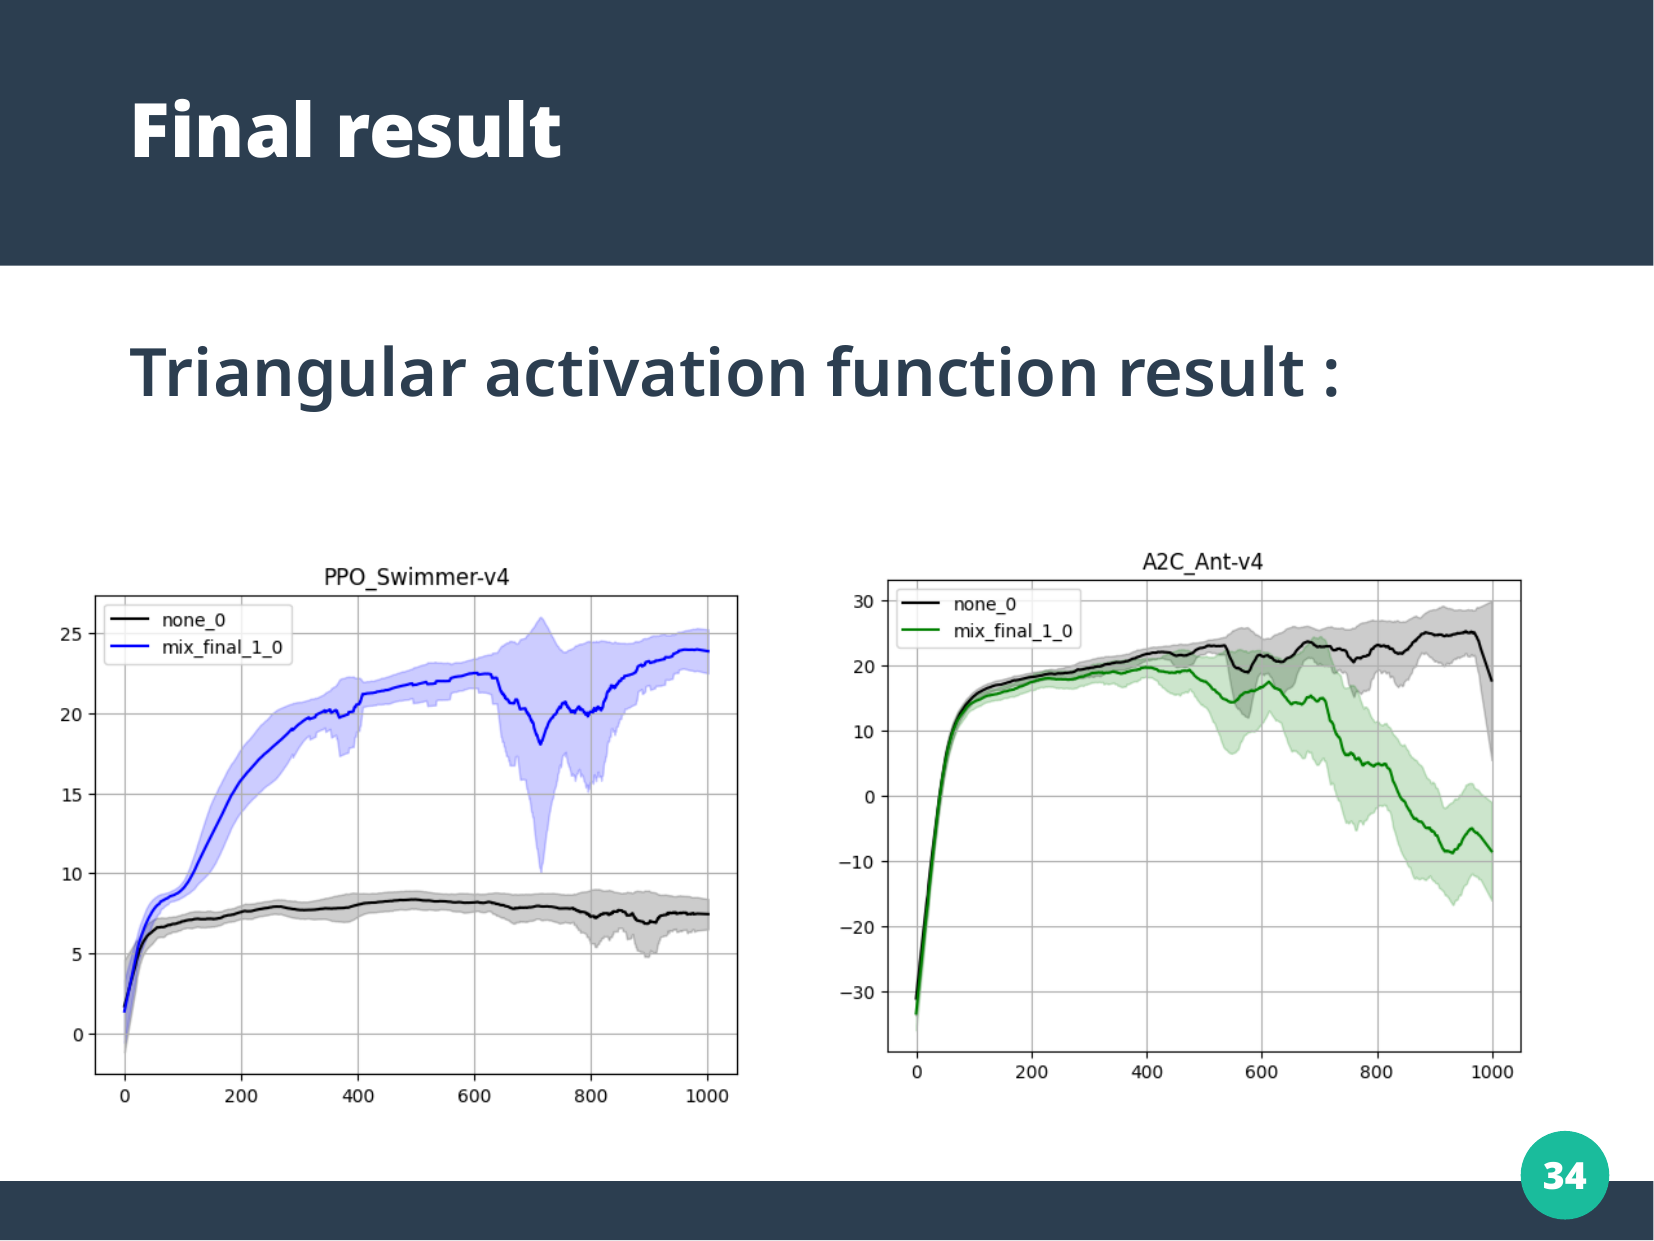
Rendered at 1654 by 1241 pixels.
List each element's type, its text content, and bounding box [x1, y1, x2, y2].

picture [47, 554, 751, 1118]
list Triangular activation function result : [59, 324, 1595, 1152]
title Final result [59, 49, 1595, 207]
picture [825, 539, 1532, 1096]
